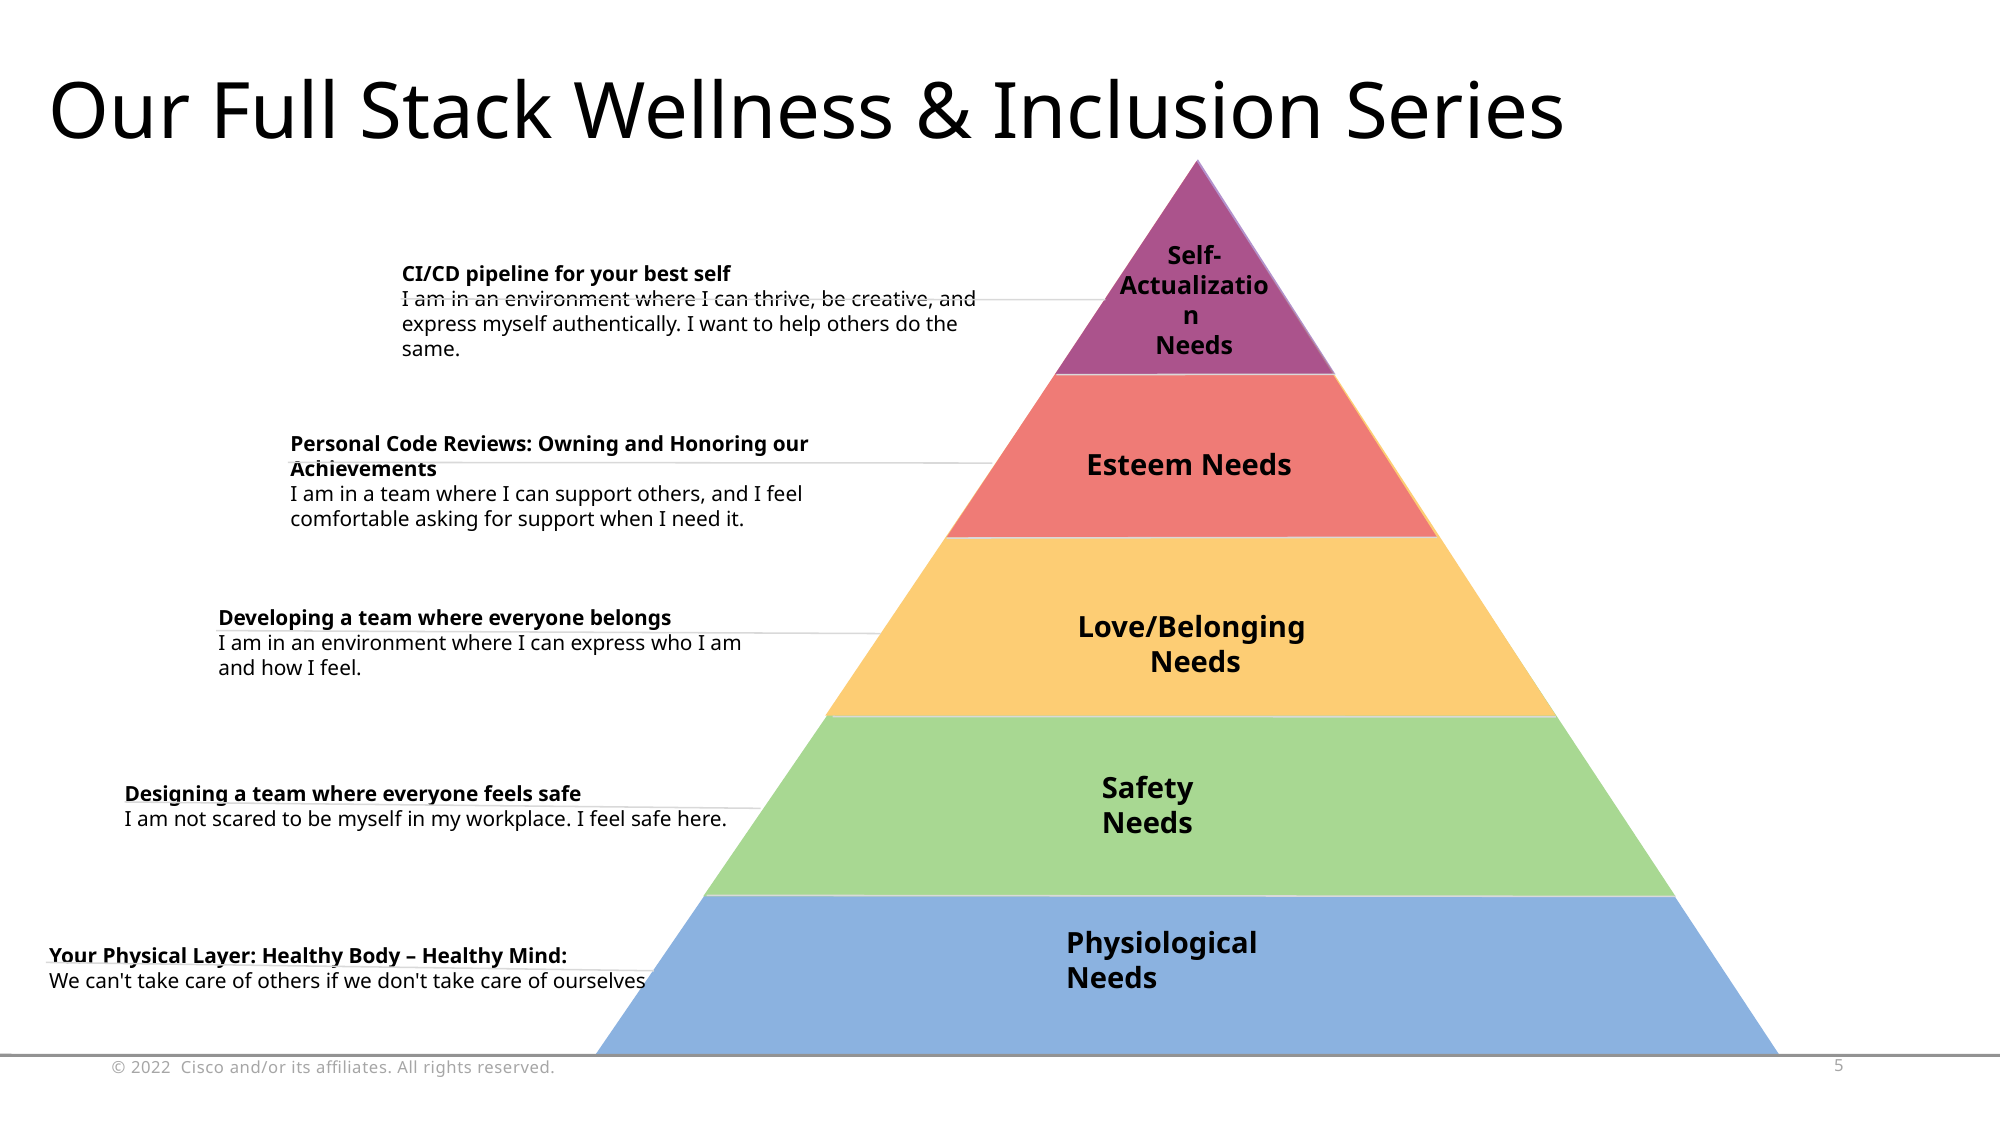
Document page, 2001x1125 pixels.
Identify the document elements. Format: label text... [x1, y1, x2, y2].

text_box Personal Code Reviews: Owning and Honoring our Achievements I am in a team where I can support others, and I feel comfortable asking for support when I need it. [290, 430, 905, 462]
text_box [1144, 159, 1249, 239]
text_box [897, 278, 1486, 608]
text_box Developing a team where everyone belongs I am in an environment where I can express who I am and how I feel. [218, 632, 781, 680]
text_box Physiological Needs [1066, 924, 1351, 995]
title Our Full Stack Wellness & Inclusion Series [33, 71, 1860, 162]
text_box Designing a team where everyone feels safe I am not scared to be myself in my workplace. I feel safe here. [124, 780, 782, 831]
text_box Safety Needs [1101, 769, 1282, 840]
text_box Developing a team where everyone belongs I am in an environment where I can express who I am and how I feel. [218, 604, 781, 632]
text_box Your Physical Layer: Healthy Body – Healthy Mind: We can't take care of others if we don't take care of ourselves [49, 942, 722, 993]
text_box [596, 627, 1779, 1053]
text_box Love/Belonging Needs [885, 608, 1506, 679]
text_box Esteem Needs [1066, 446, 1313, 482]
text_box CI/CD pipeline for your best self I am in an environment where I can thrive, be creative, and express myself authentically. I want to help others do the same. [401, 260, 1005, 298]
text_box CI/CD pipeline for your best self I am in an environment where I can thrive, be creative, and express myself authentically. I want to help others do the same. [401, 300, 1005, 361]
text_box Personal Code Reviews: Owning and Honoring our Achievements I am in a team where I can support others, and I feel comfortable asking for support when I need it. [290, 464, 905, 531]
text_box Self- Actualization Needs [1115, 239, 1274, 360]
